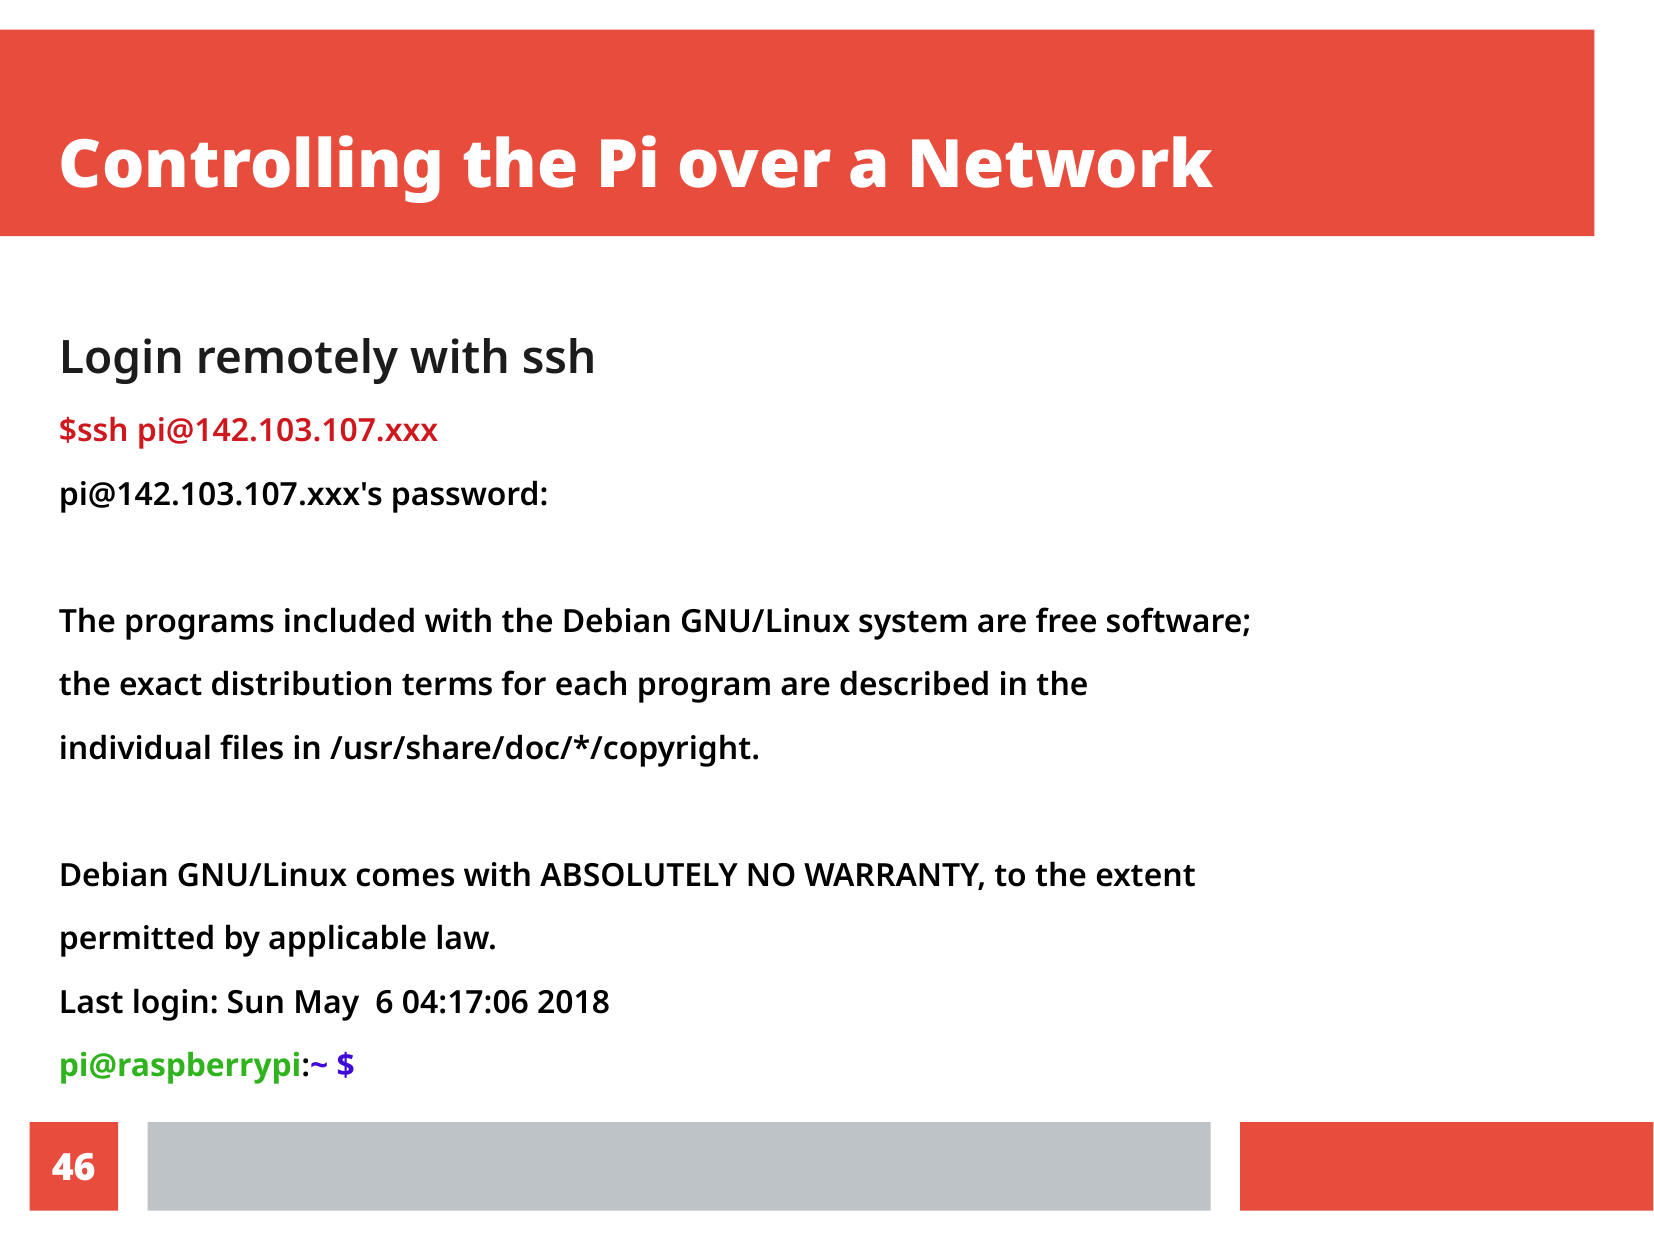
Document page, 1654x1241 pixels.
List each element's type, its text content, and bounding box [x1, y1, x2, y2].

list Login remotely with ssh $ssh pi@142.103.107.xxx pi@142.103.107.xxx's password: The programs included with the Debian GNU/Linux system are free software; the exact distribution terms for each program are described in the individual files in /usr/share/doc/*/copyright. Debian GNU/Linux comes with ABSOLUTELY NO WARRANTY, to the extent permitted by applicable law. Last login: Sun May 6 04:17:06 2018 pi@raspberrypi:~ $ [59, 324, 1565, 1093]
title Controlling the Pi over a Network [59, 59, 1595, 207]
